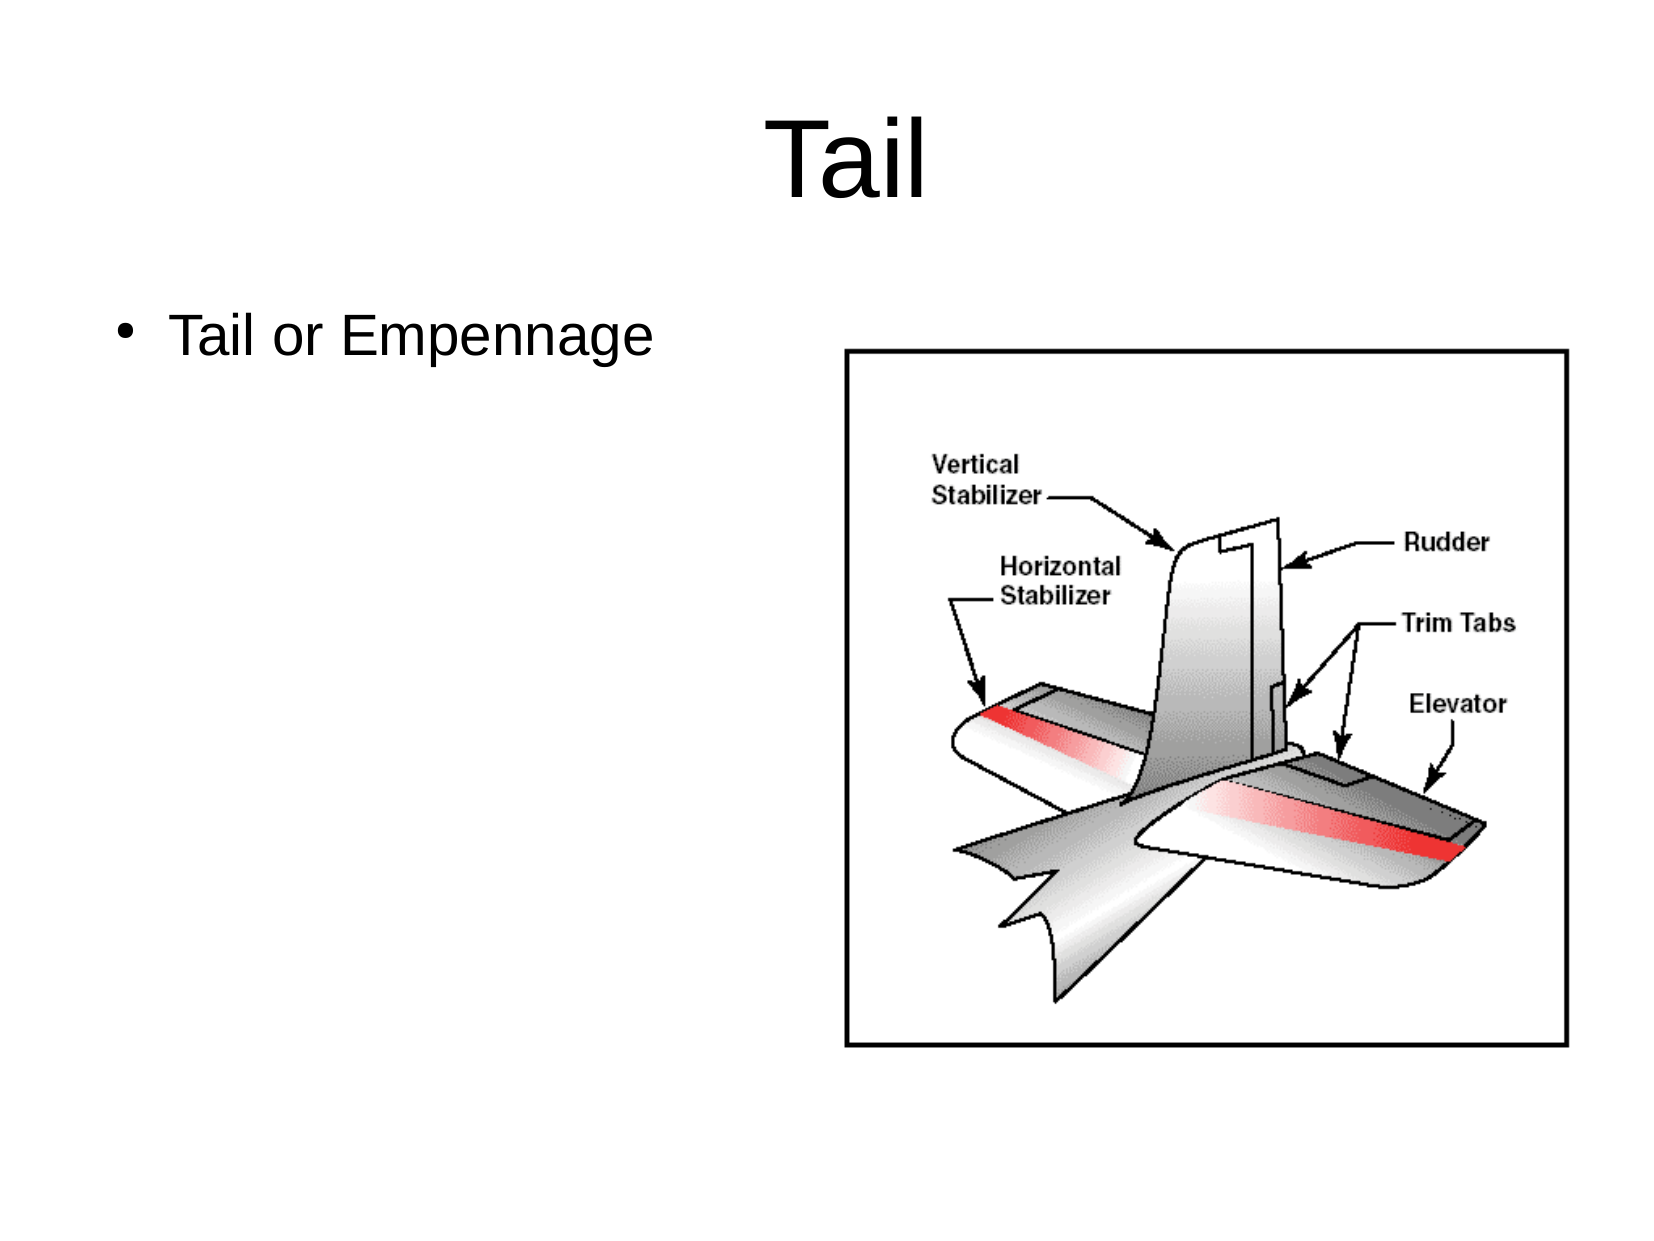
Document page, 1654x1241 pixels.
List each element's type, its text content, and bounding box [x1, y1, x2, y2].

list Tail or Empennage [82, 289, 813, 1108]
title Tail [82, 49, 1571, 257]
picture [840, 346, 1571, 1051]
